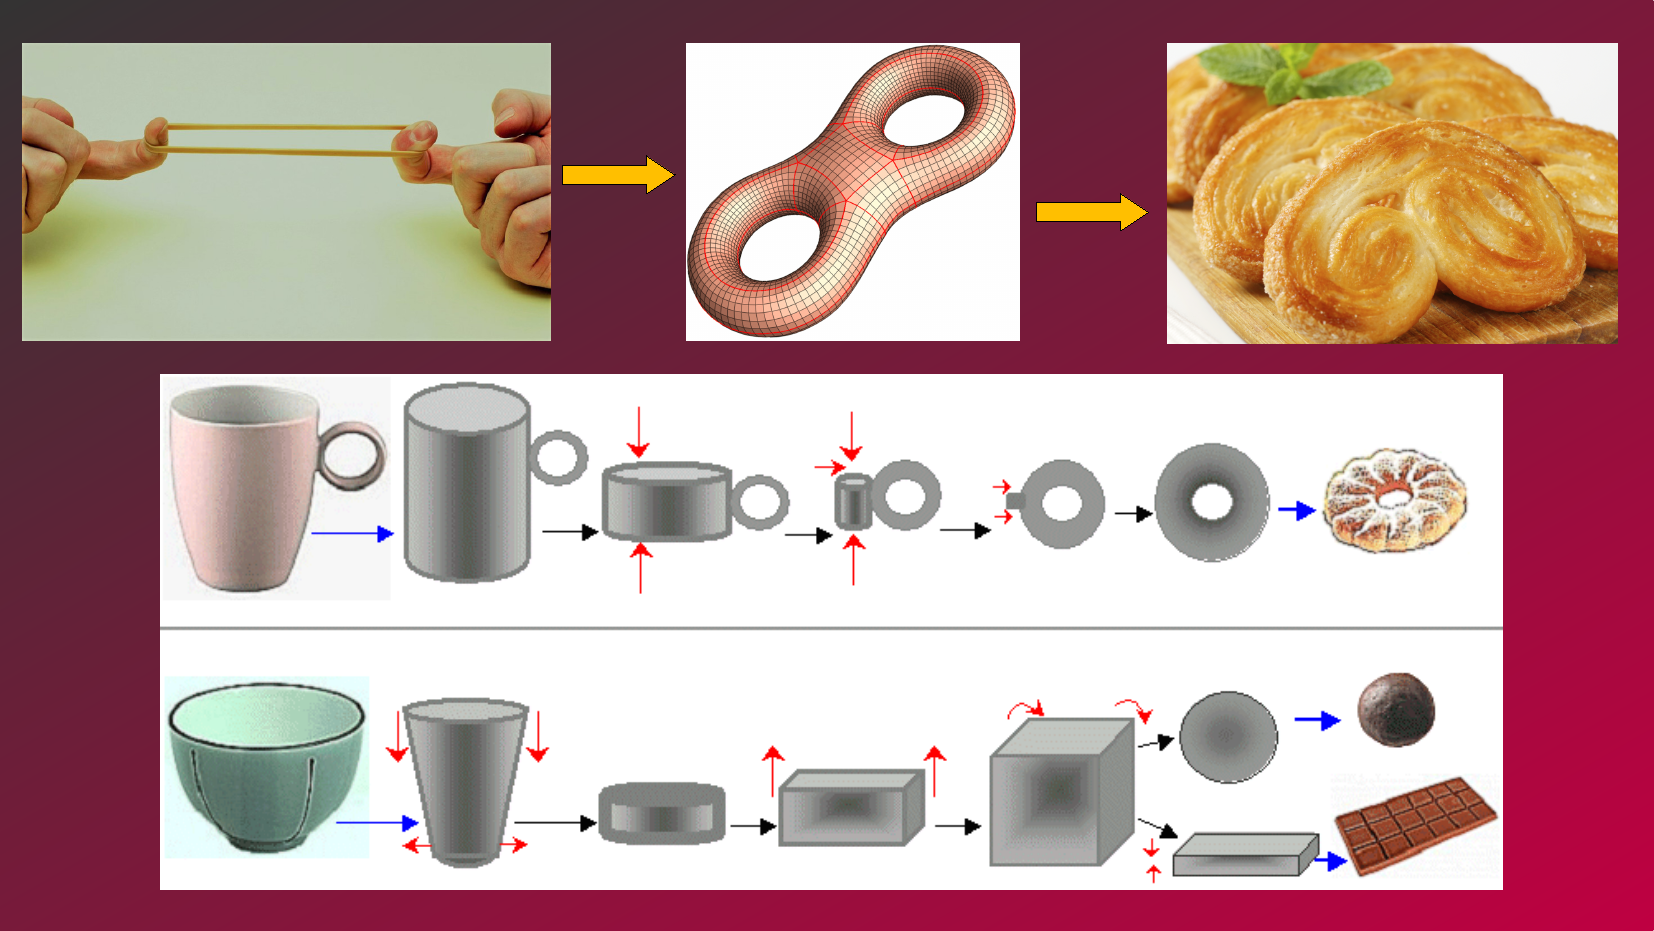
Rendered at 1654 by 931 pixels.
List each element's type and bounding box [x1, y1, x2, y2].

picture [686, 43, 1020, 341]
picture [1167, 43, 1618, 344]
picture [160, 374, 1503, 890]
text_box [562, 155, 676, 194]
picture [22, 43, 551, 341]
text_box [1036, 193, 1149, 231]
